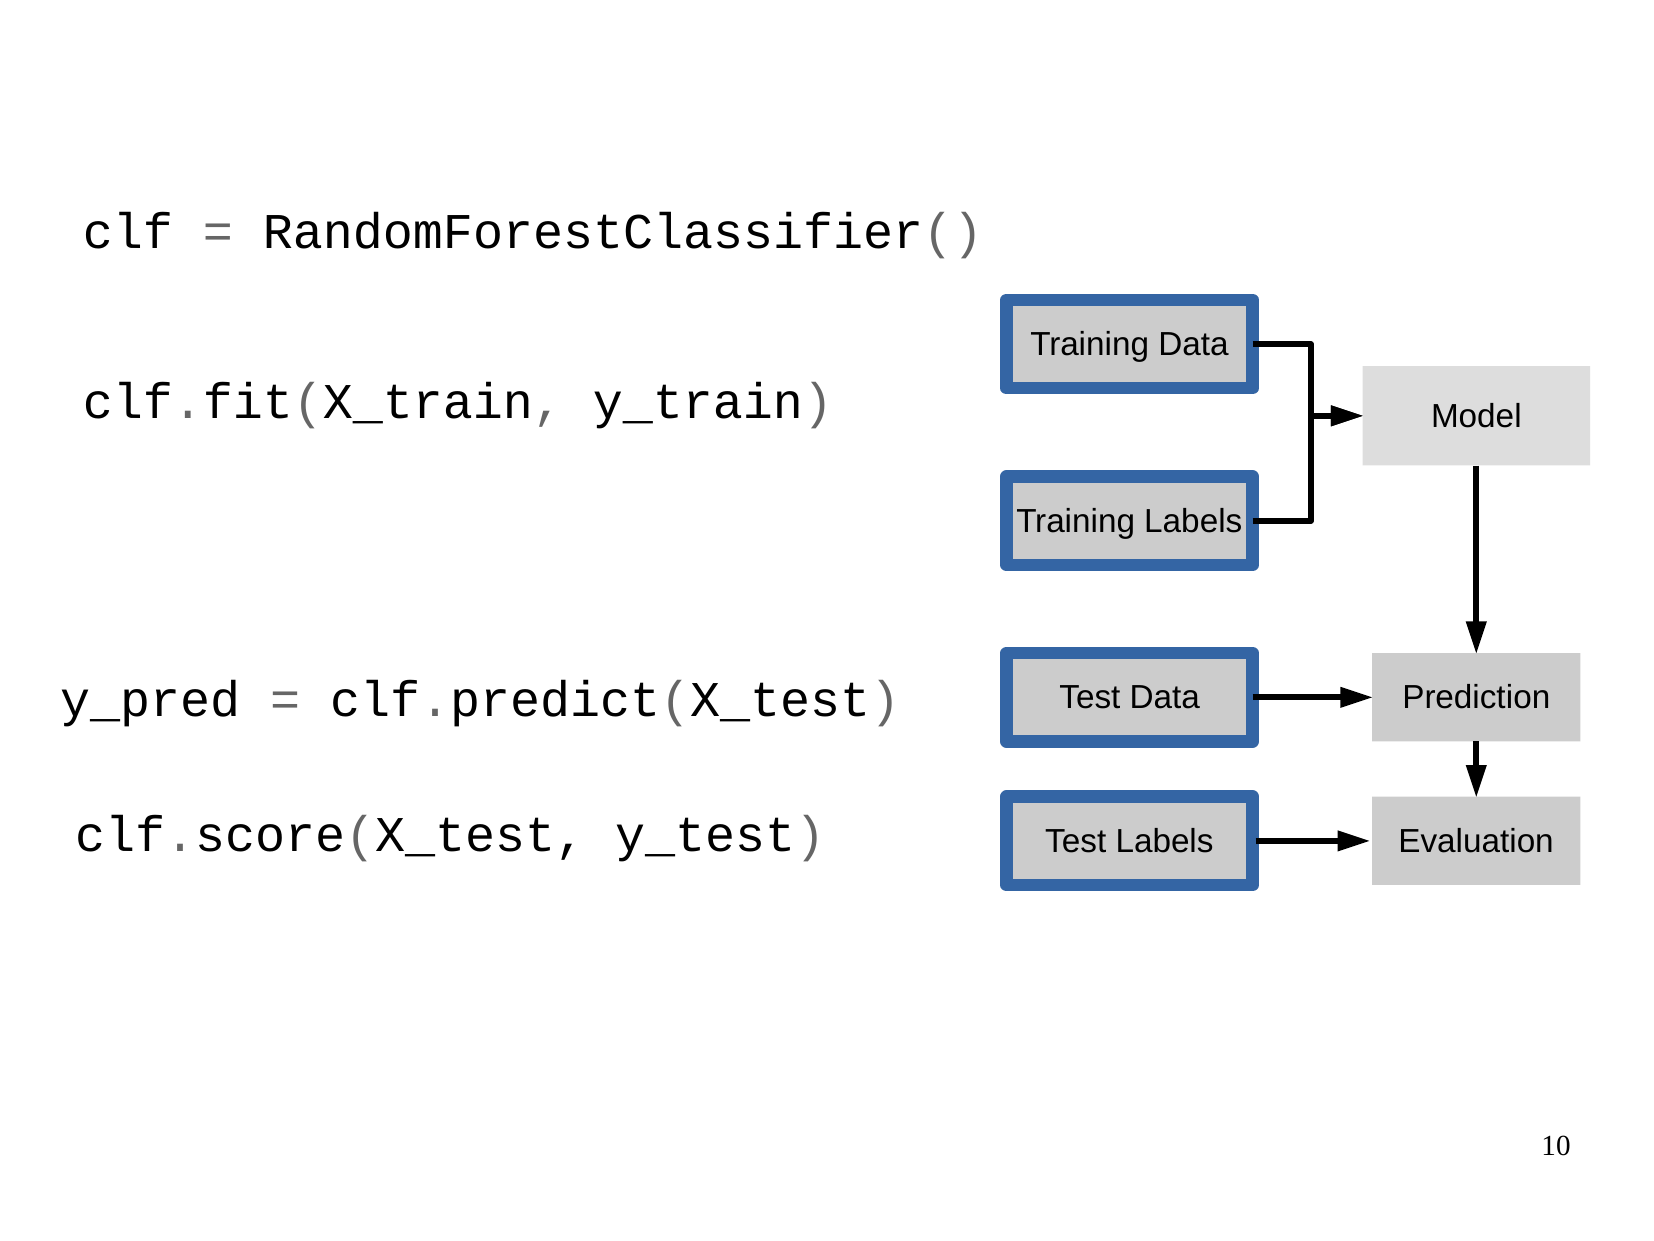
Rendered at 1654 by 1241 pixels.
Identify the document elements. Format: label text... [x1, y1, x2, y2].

text_box Training Data [1006, 299, 1253, 389]
text_box Test Data [1006, 653, 1253, 742]
text_box Model [1362, 366, 1591, 466]
text_box clf.score(X_test, y_test) [75, 810, 1486, 961]
text_box clf = RandomForestClassifier() clf.fit(X_train, y_train) [82, 150, 1411, 766]
text_box Evaluation [1372, 796, 1581, 885]
text_box Test Labels [1006, 796, 1253, 885]
text_box Prediction [1372, 653, 1581, 742]
text_box Training Labels [1006, 476, 1253, 565]
text_box y_pred = clf.predict(X_test) [60, 675, 916, 766]
